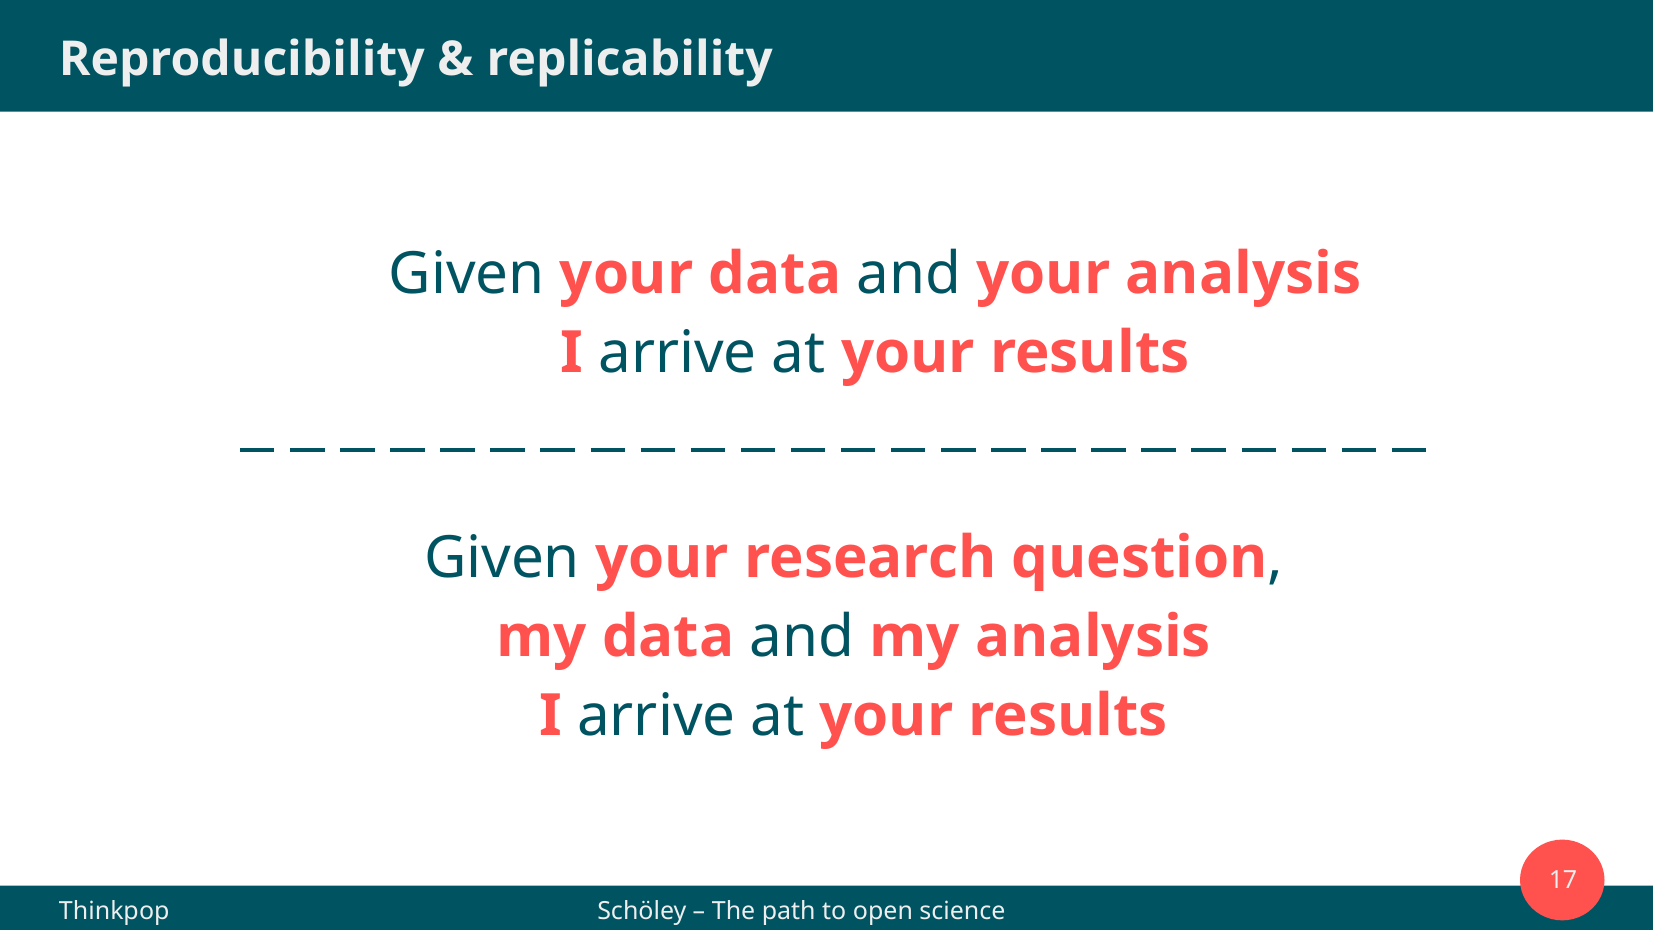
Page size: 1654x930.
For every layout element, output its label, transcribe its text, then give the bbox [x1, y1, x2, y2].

text_box Given your data and your analysis I arrive at your results [373, 223, 1280, 376]
title Reproducibility & replicability [58, 0, 1594, 117]
text_box Given your research question, my data and my analysis I arrive at your results [409, 507, 1315, 728]
